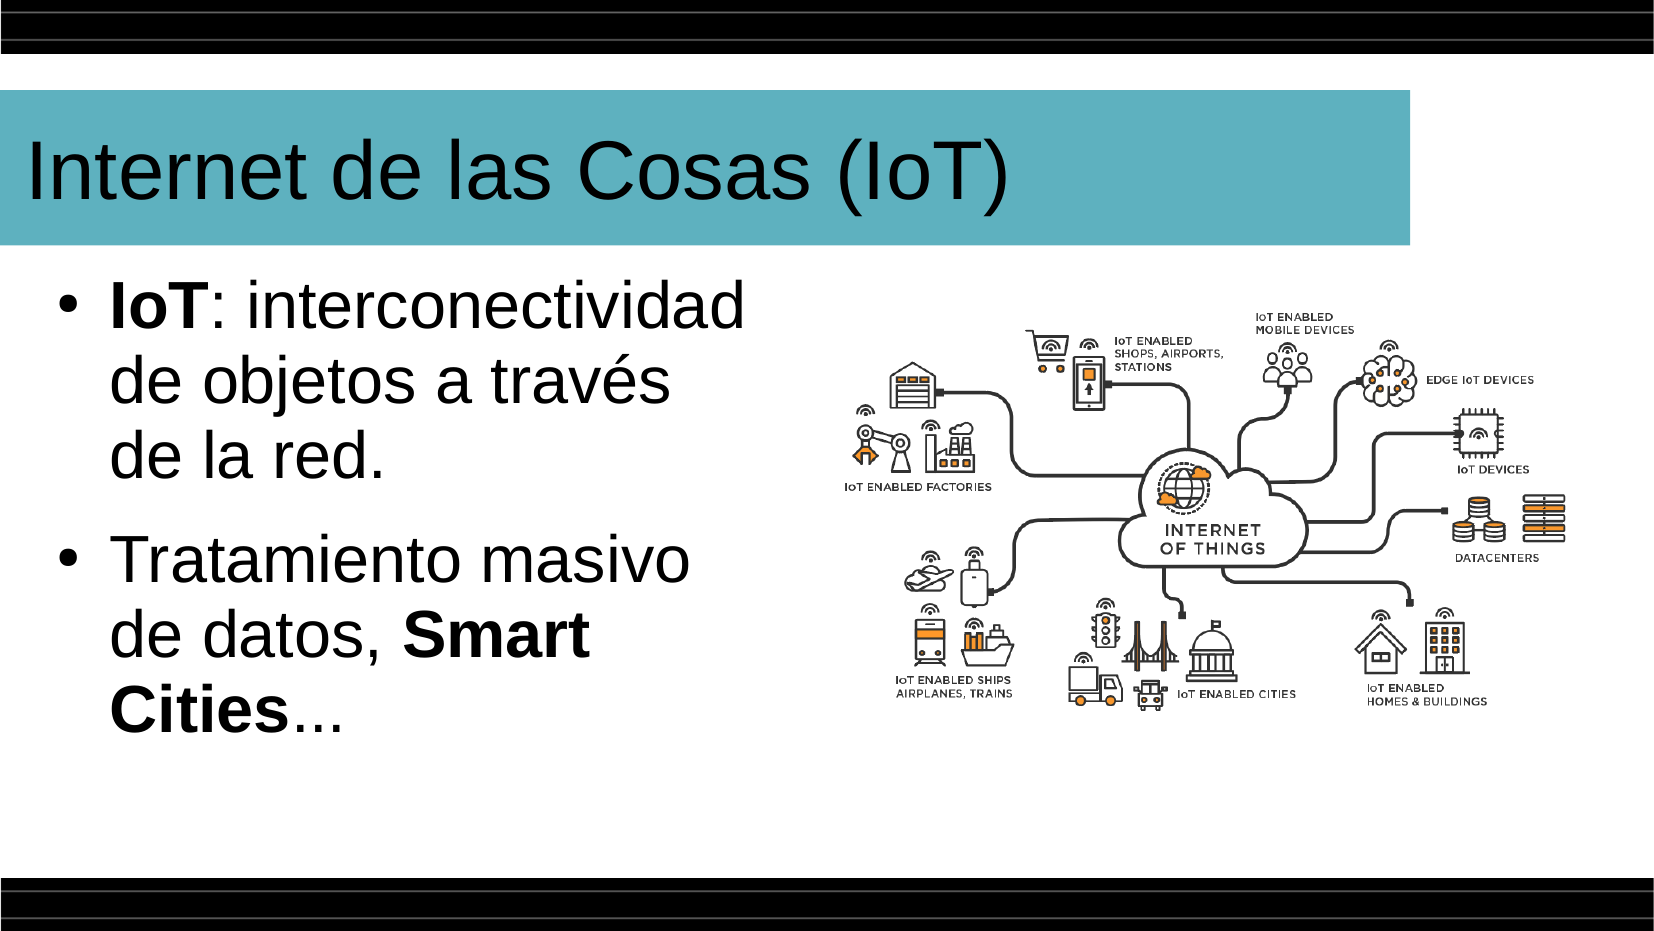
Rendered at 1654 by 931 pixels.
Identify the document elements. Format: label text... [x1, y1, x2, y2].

picture [0, 878, 1654, 931]
list IoT: interconectividad de objetos a través de la red. Tratamiento masivo de datos, Smart Cities... [38, 264, 765, 750]
picture [0, 0, 1654, 54]
title Internet de las Cosas (IoT) [0, 90, 1411, 246]
picture [845, 311, 1572, 717]
